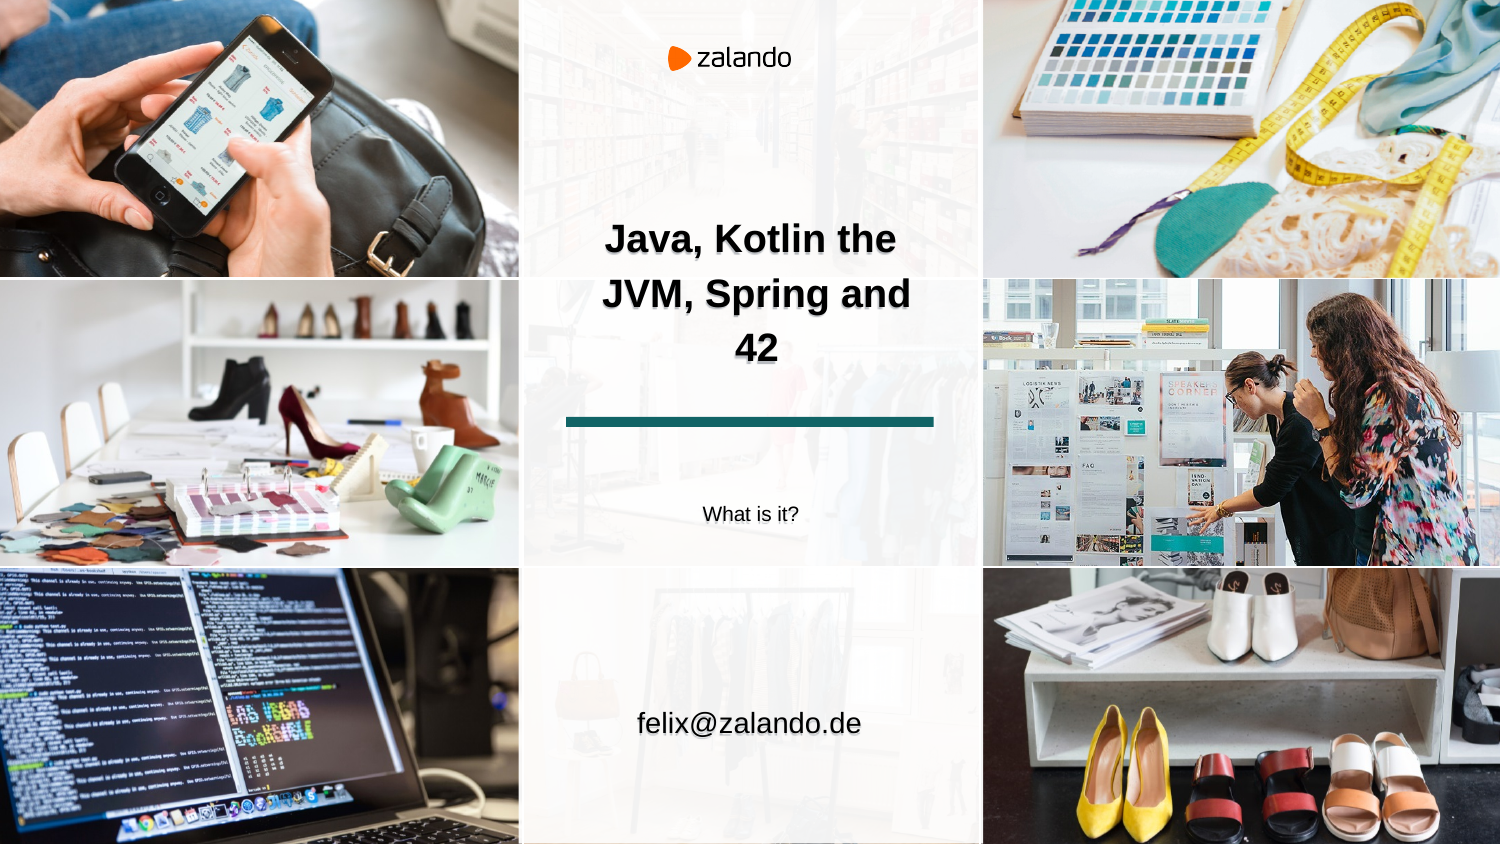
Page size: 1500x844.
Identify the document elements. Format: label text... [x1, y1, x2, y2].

list What is it? [551, 473, 951, 658]
list felix@zalando.de [551, 666, 951, 755]
picture [0, 568, 518, 844]
picture [984, 568, 1500, 844]
picture [668, 46, 791, 71]
picture [984, 279, 1500, 566]
picture [0, 280, 518, 566]
picture [984, 0, 1500, 278]
picture [0, 0, 518, 277]
list Java, Kotlin the JVM, Spring and 42 [550, 107, 952, 385]
